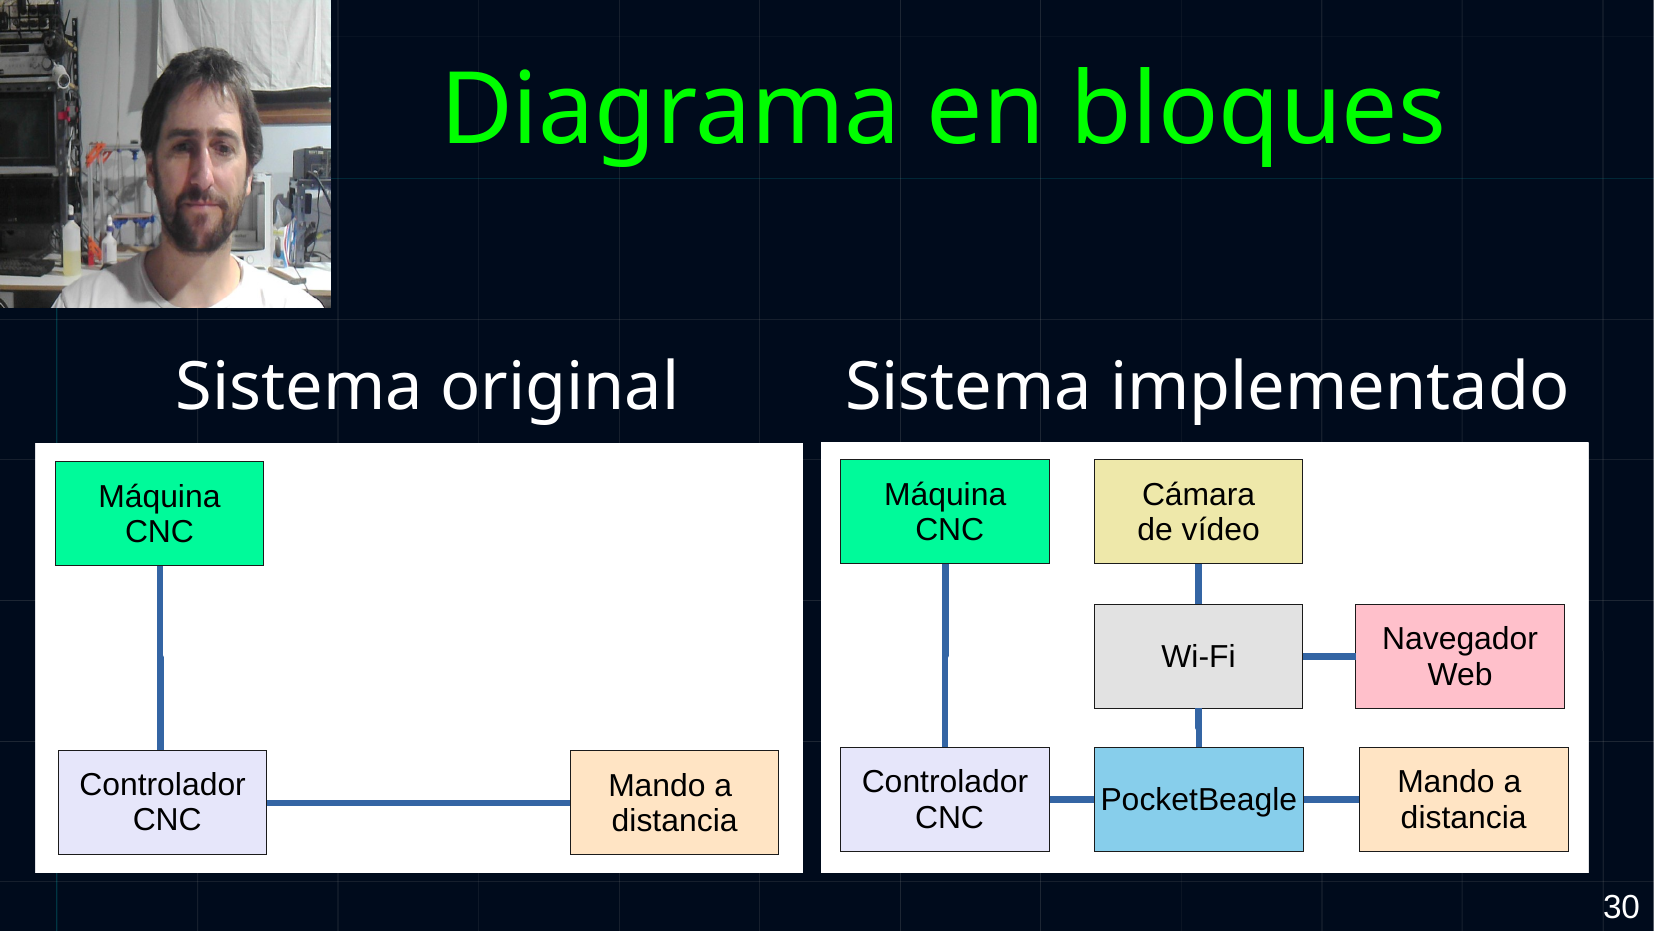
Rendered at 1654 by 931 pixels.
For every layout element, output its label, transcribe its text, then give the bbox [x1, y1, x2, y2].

text_box <number> [1588, 880, 1654, 931]
text_box Sistema implementado [791, 330, 1589, 438]
text_box Sistema original [64, 330, 756, 442]
text_box Diagrama en bloques [425, 29, 1577, 295]
picture [0, 0, 1654, 931]
